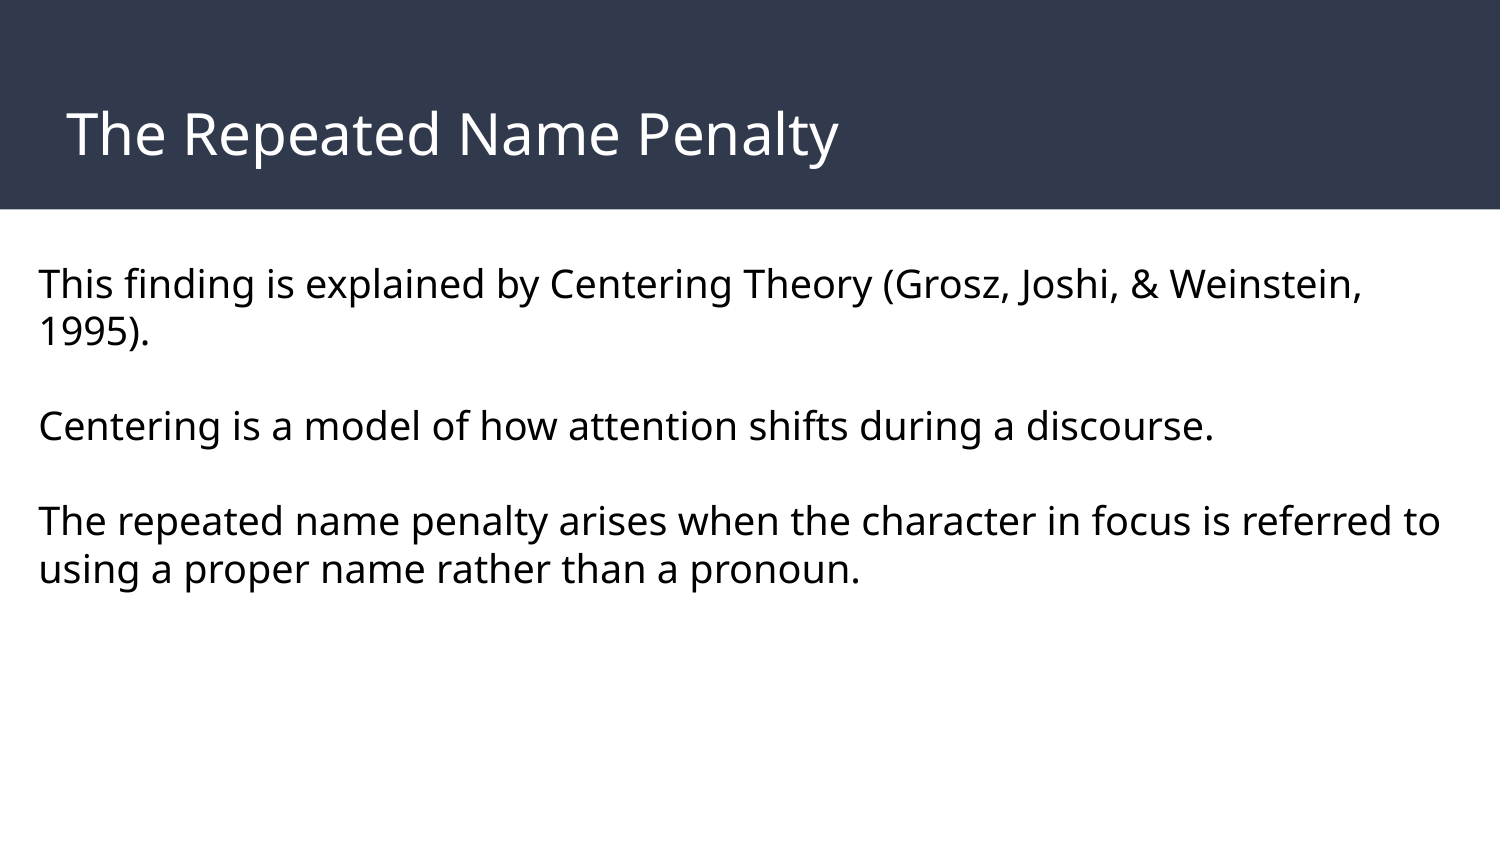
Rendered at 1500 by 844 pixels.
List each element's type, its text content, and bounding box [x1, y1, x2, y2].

title The Repeated Name Penalty [51, 82, 1449, 185]
text_box This finding is explained by Centering Theory (Grosz, Joshi, & Weinstein, 1995). Centering is a model of how attention shifts during a discourse. The repeated name penalty arises when the character in focus is referred to using a proper name rather than a pronoun. [23, 243, 1485, 828]
